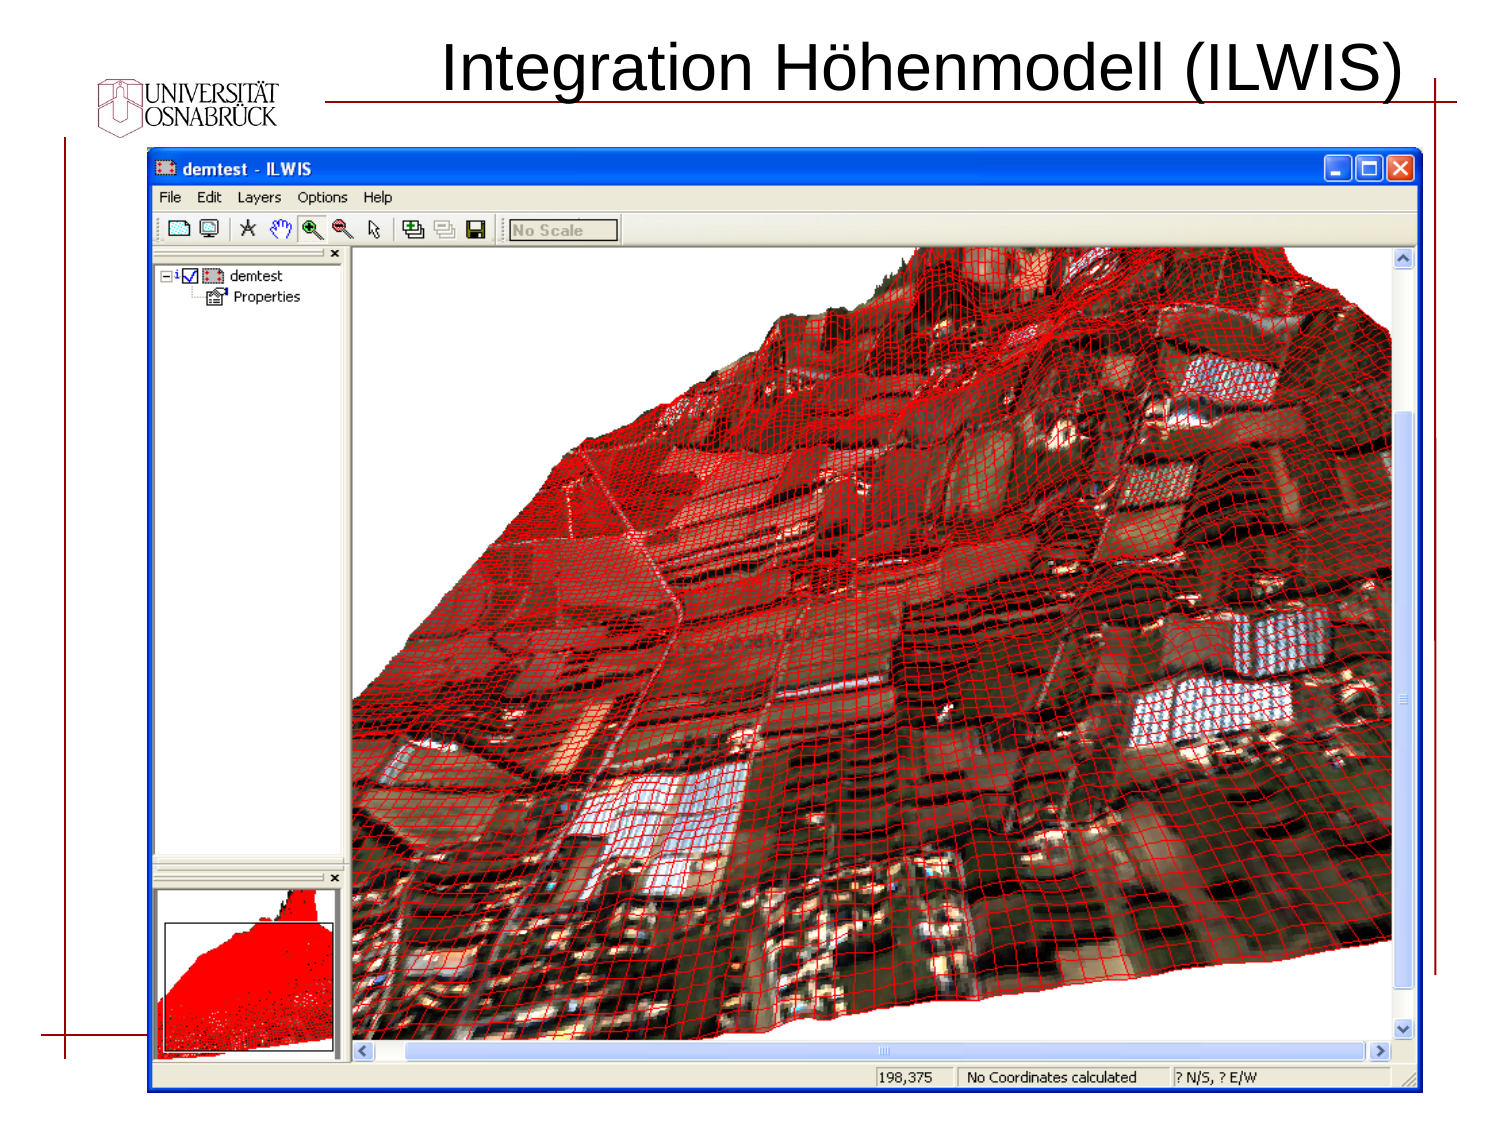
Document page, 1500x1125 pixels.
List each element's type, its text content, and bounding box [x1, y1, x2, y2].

title Integration Höhenmodell (ILWIS) [413, 4, 1421, 130]
picture [147, 147, 1423, 1093]
picture [97, 79, 279, 138]
